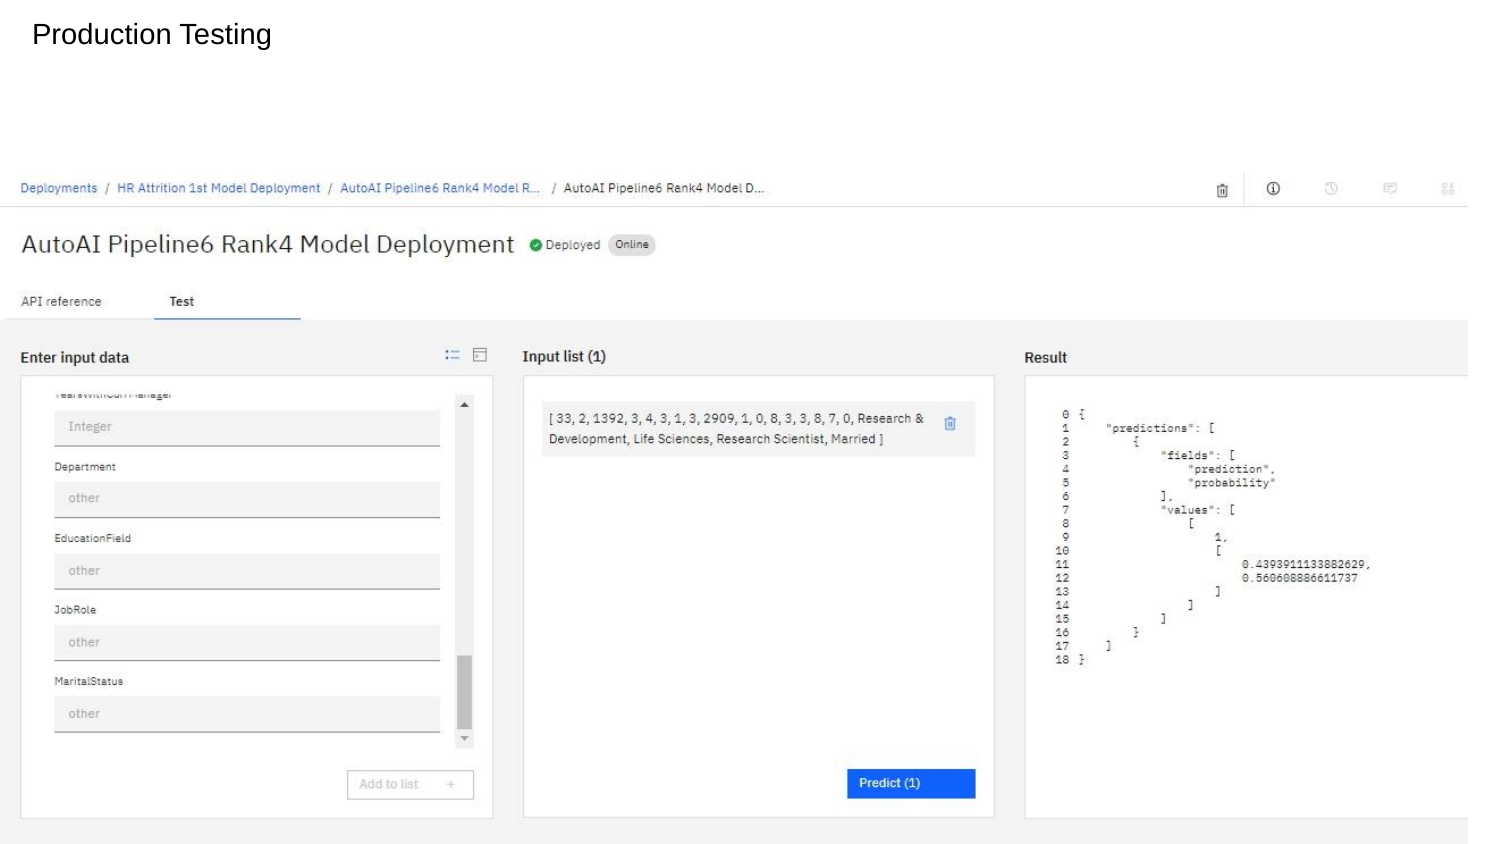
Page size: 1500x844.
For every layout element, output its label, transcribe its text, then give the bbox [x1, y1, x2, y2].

picture [0, 172, 1468, 844]
title Production Testing [17, 0, 1500, 119]
